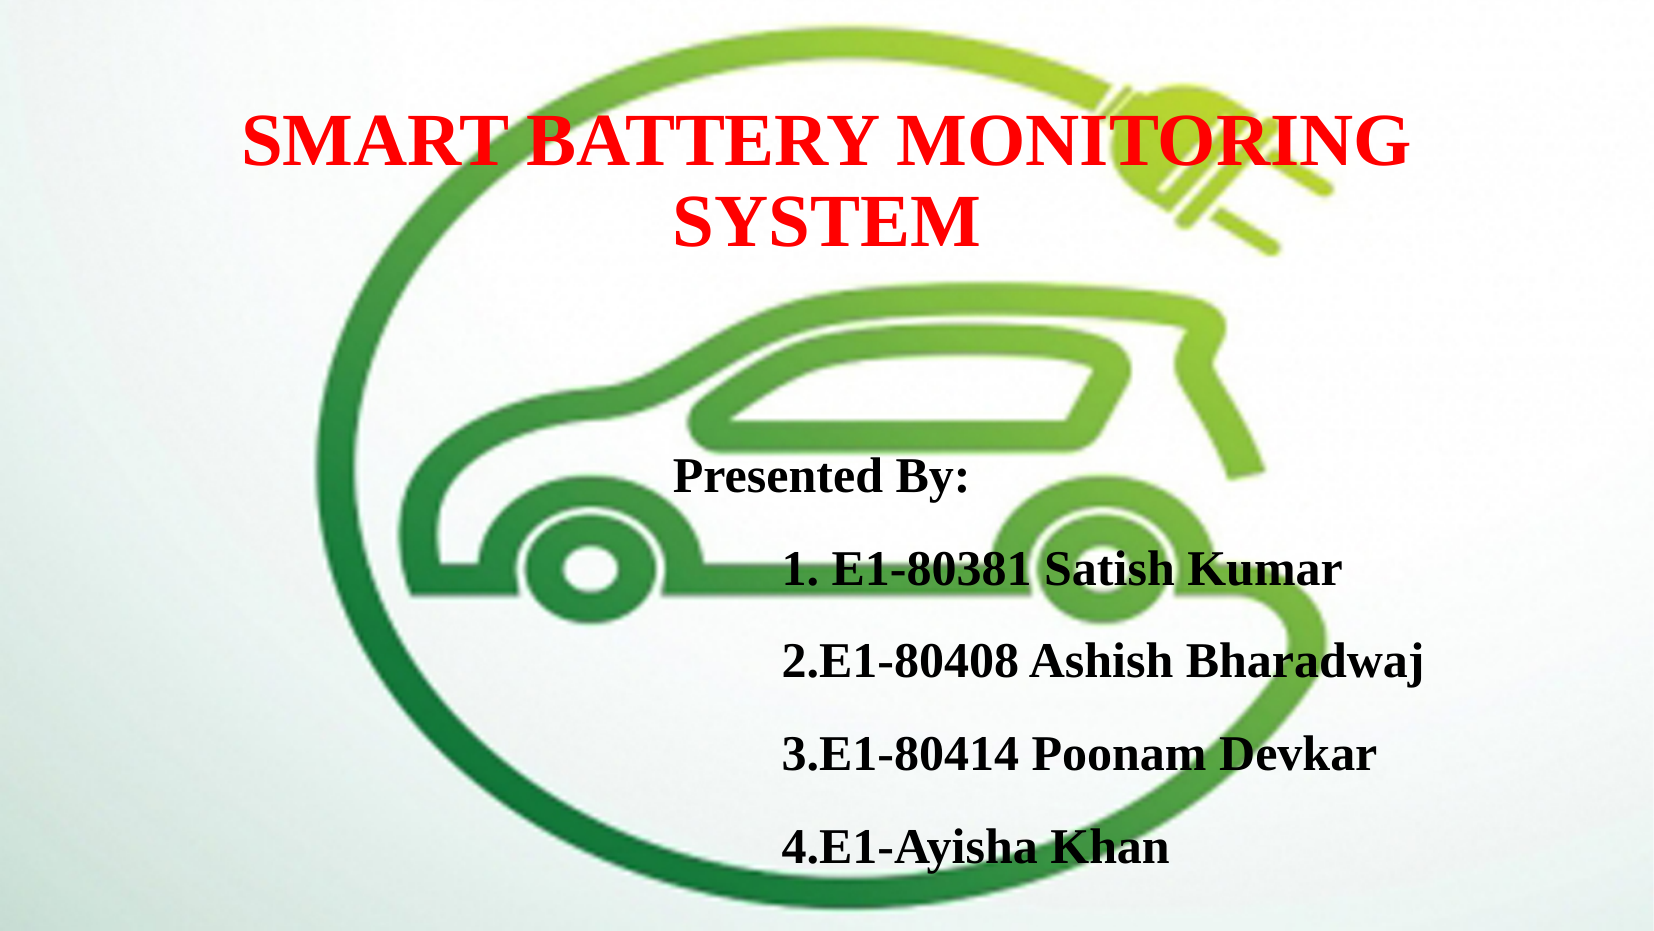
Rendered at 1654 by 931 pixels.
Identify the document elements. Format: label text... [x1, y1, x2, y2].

subtitle Presented By: 1. E1-80381 Satish Kumar 2.E1-80408 Ashish Bharadwaj 3.E1-80414 Poonam Devkar 4.E1-Ayisha Khan [206, 430, 1437, 829]
title Smart battery monitoring system [216, 54, 1438, 263]
picture [0, 0, 1654, 931]
